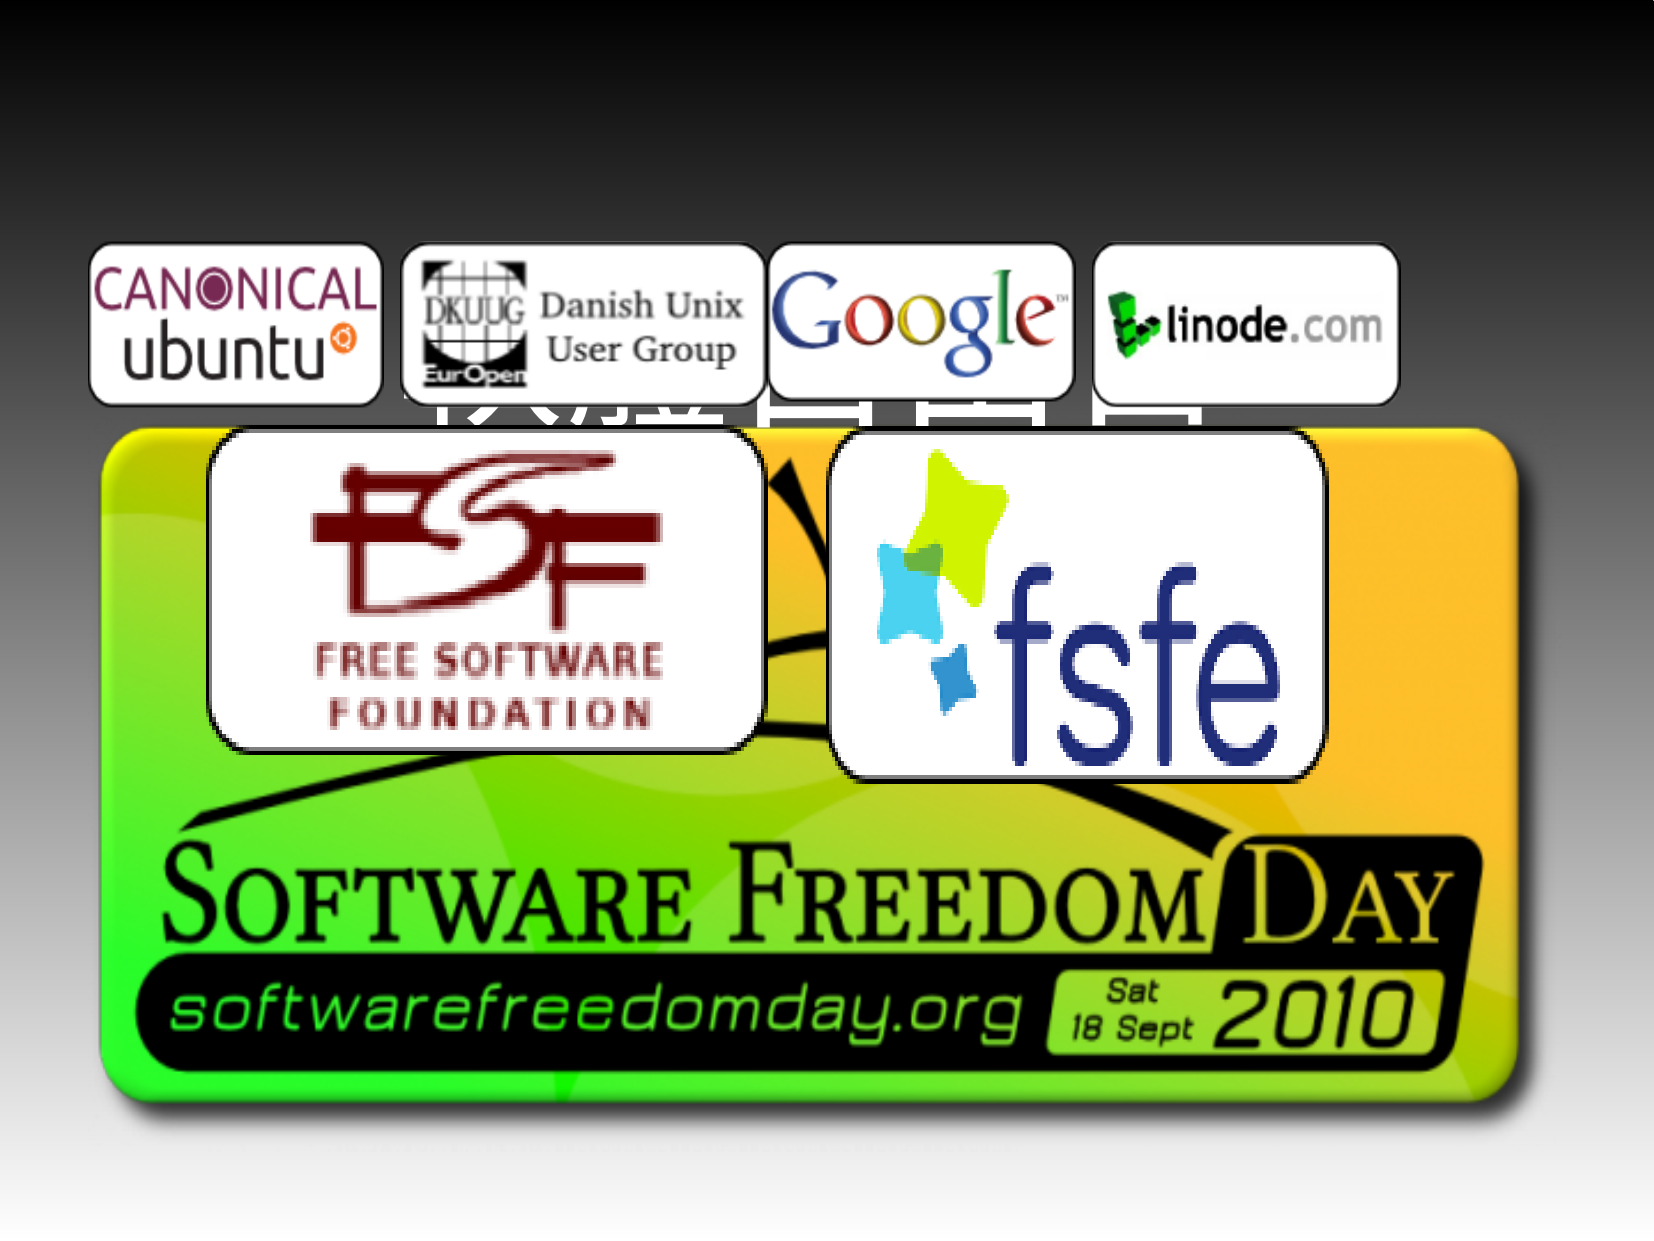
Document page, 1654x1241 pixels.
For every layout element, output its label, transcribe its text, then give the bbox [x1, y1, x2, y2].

text_box 軟體自由日 [382, 213, 1247, 414]
picture [88, 236, 1561, 1152]
